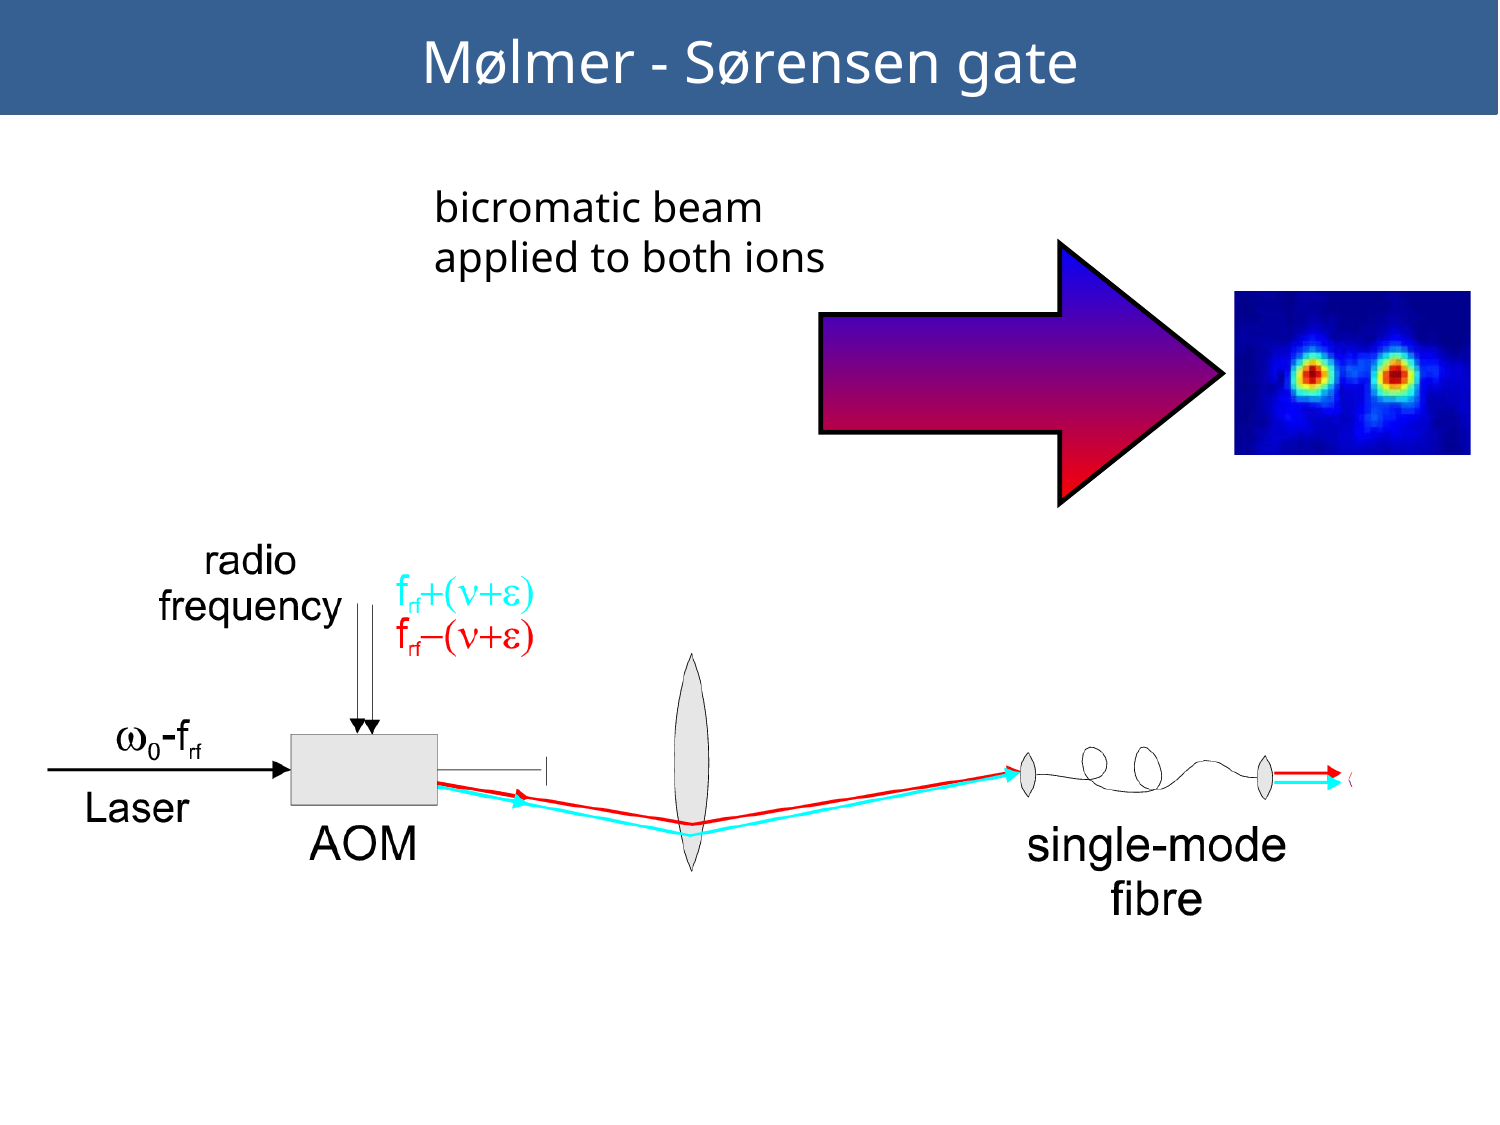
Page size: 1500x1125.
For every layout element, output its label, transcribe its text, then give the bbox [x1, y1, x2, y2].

text_box bicromatic beam applied to both ions [419, 172, 864, 289]
text_box Mølmer - Sørensen gate [46, 17, 1454, 103]
text_box [820, 243, 1223, 504]
picture [1234, 291, 1471, 455]
picture [46, 543, 1353, 917]
